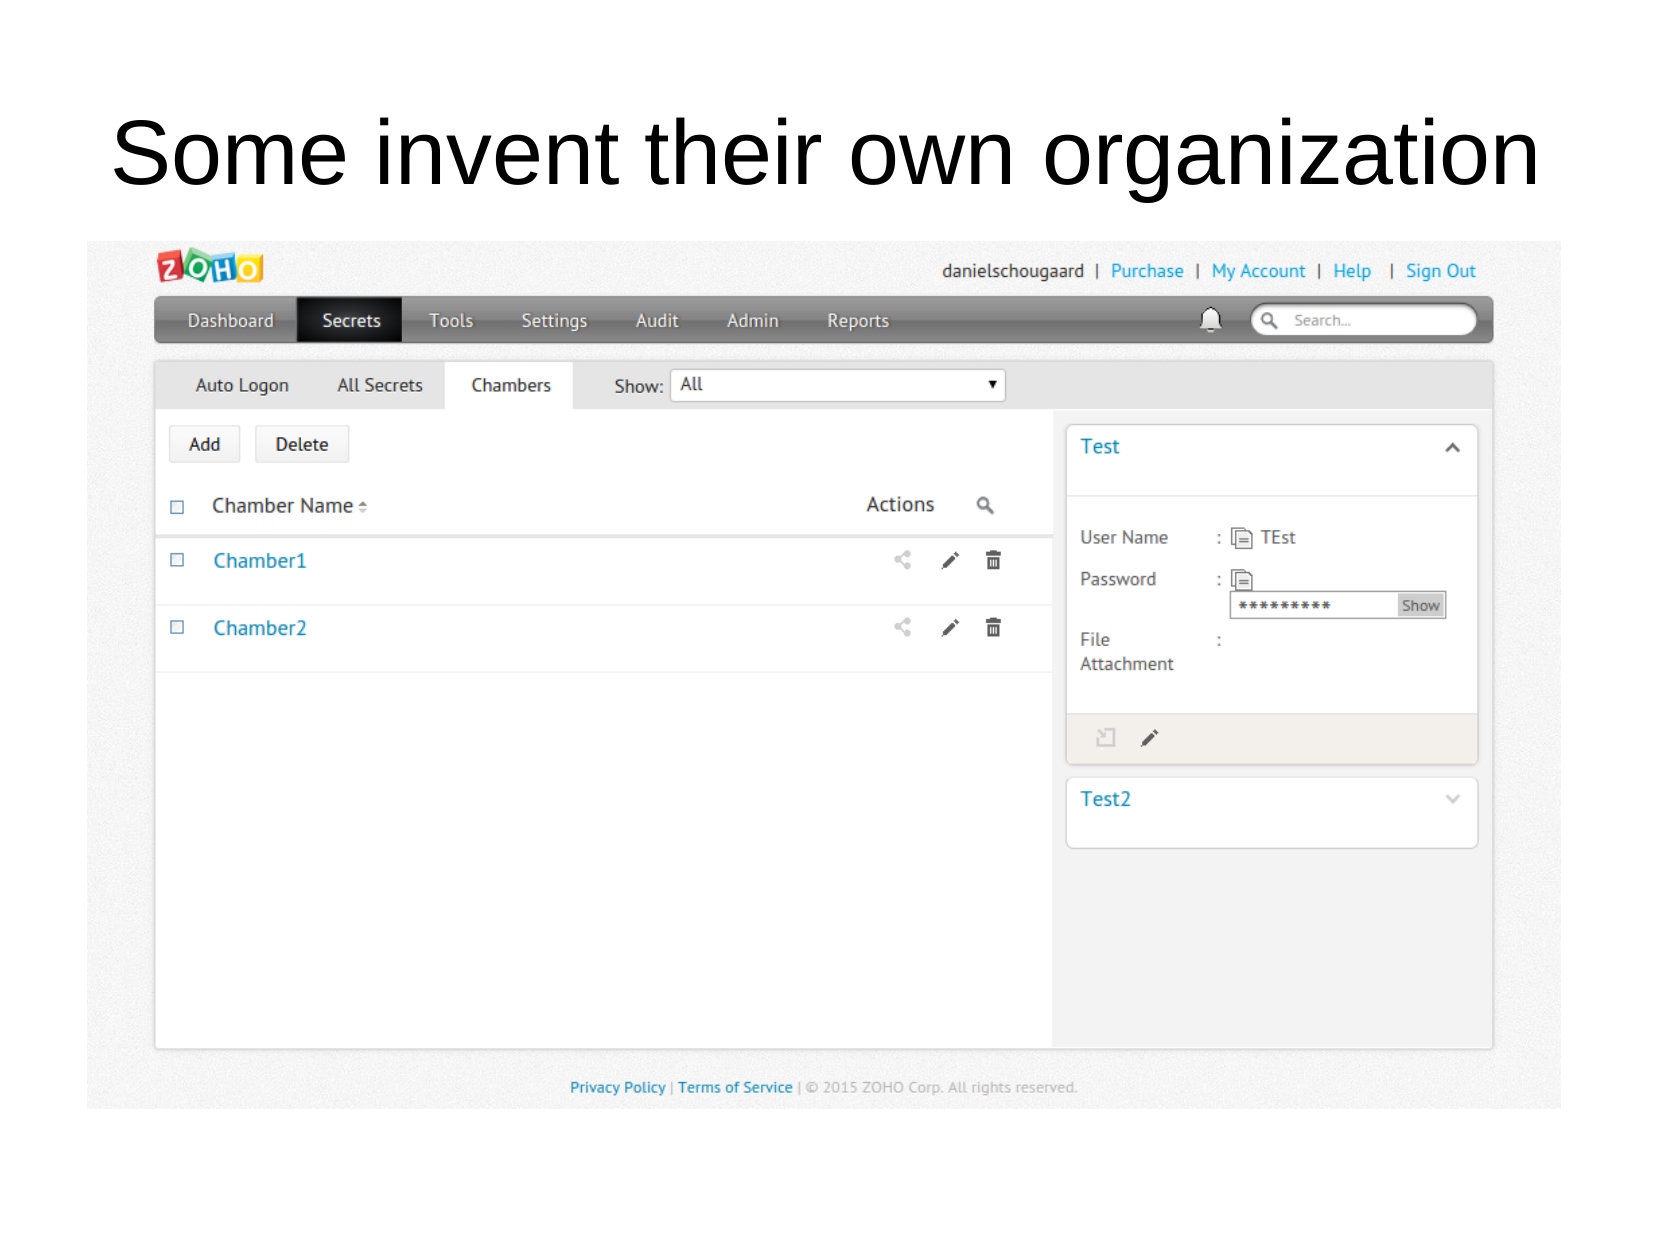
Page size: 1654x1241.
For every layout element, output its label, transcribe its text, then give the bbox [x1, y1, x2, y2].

title Some invent their own organization [82, 49, 1571, 257]
picture [87, 241, 1561, 1109]
